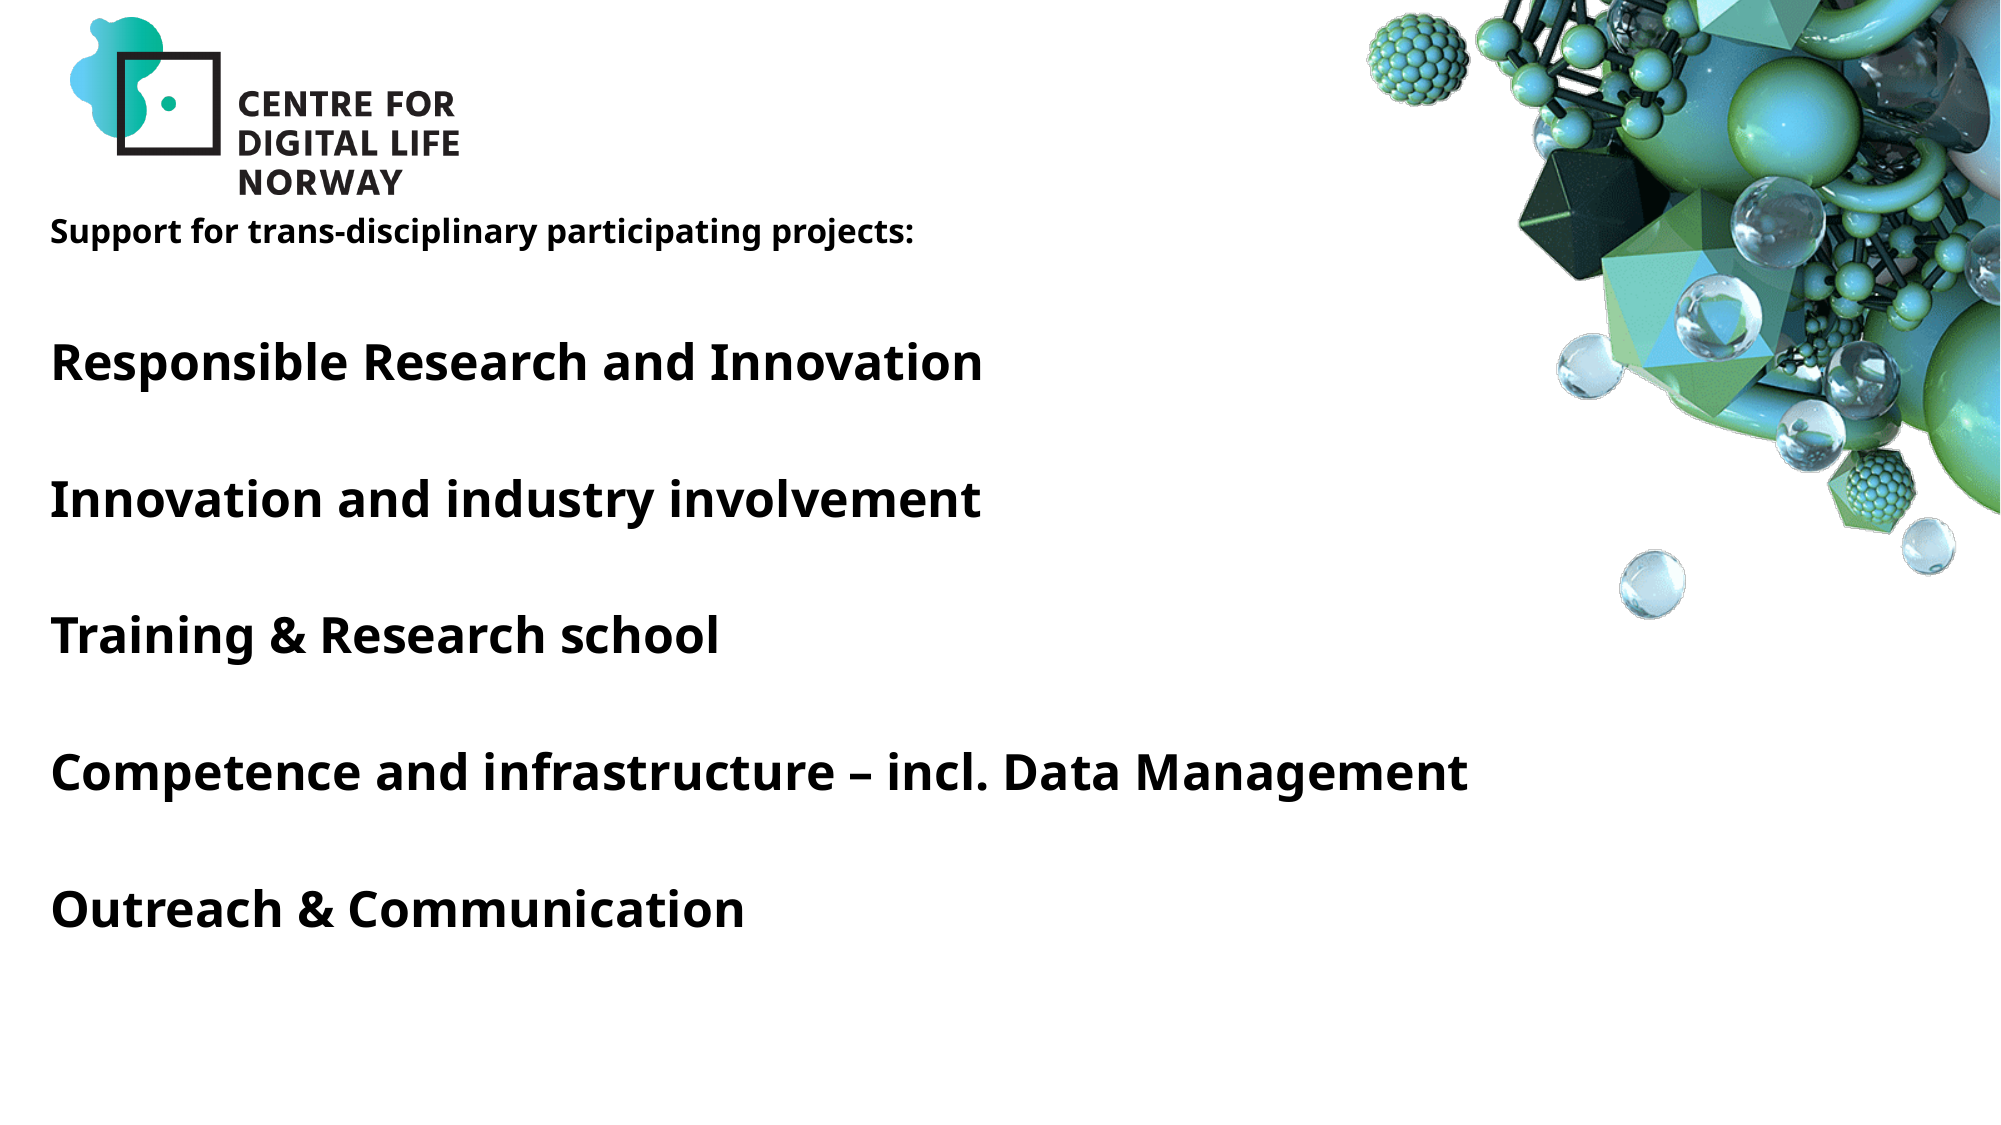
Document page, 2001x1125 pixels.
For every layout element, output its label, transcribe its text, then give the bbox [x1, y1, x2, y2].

picture [1343, 0, 2001, 665]
text_box Support for trans-disciplinary participating projects: Responsible Research and Innovation Innovation and industry involvement Training & Research school Competence and infrastructure – incl. Data Management Outreach & Communication [35, 200, 1961, 1125]
picture [70, 17, 459, 195]
